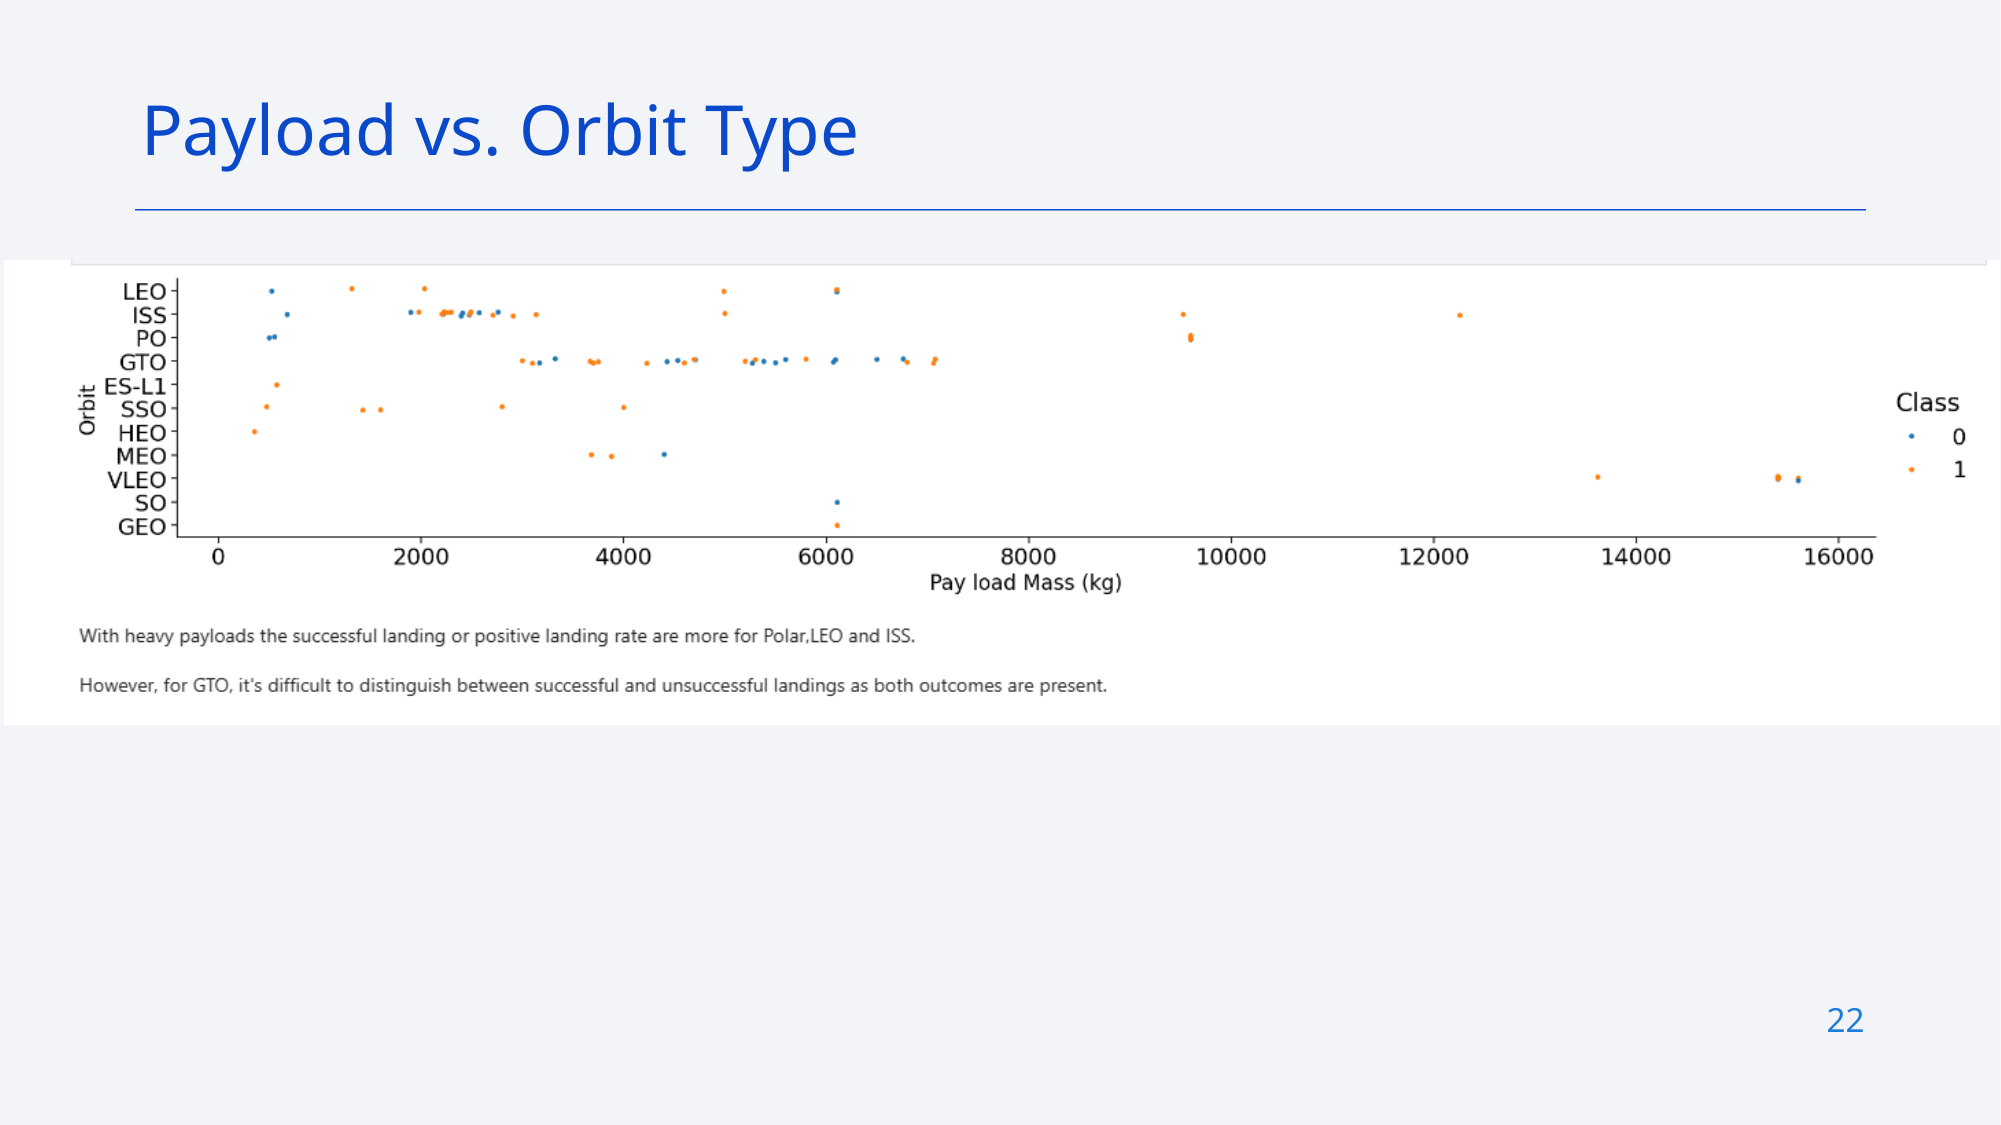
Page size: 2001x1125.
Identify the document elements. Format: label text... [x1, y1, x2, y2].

text_box Payload vs. Orbit Type [126, 88, 1852, 179]
picture [0, 0, 2001, 1125]
